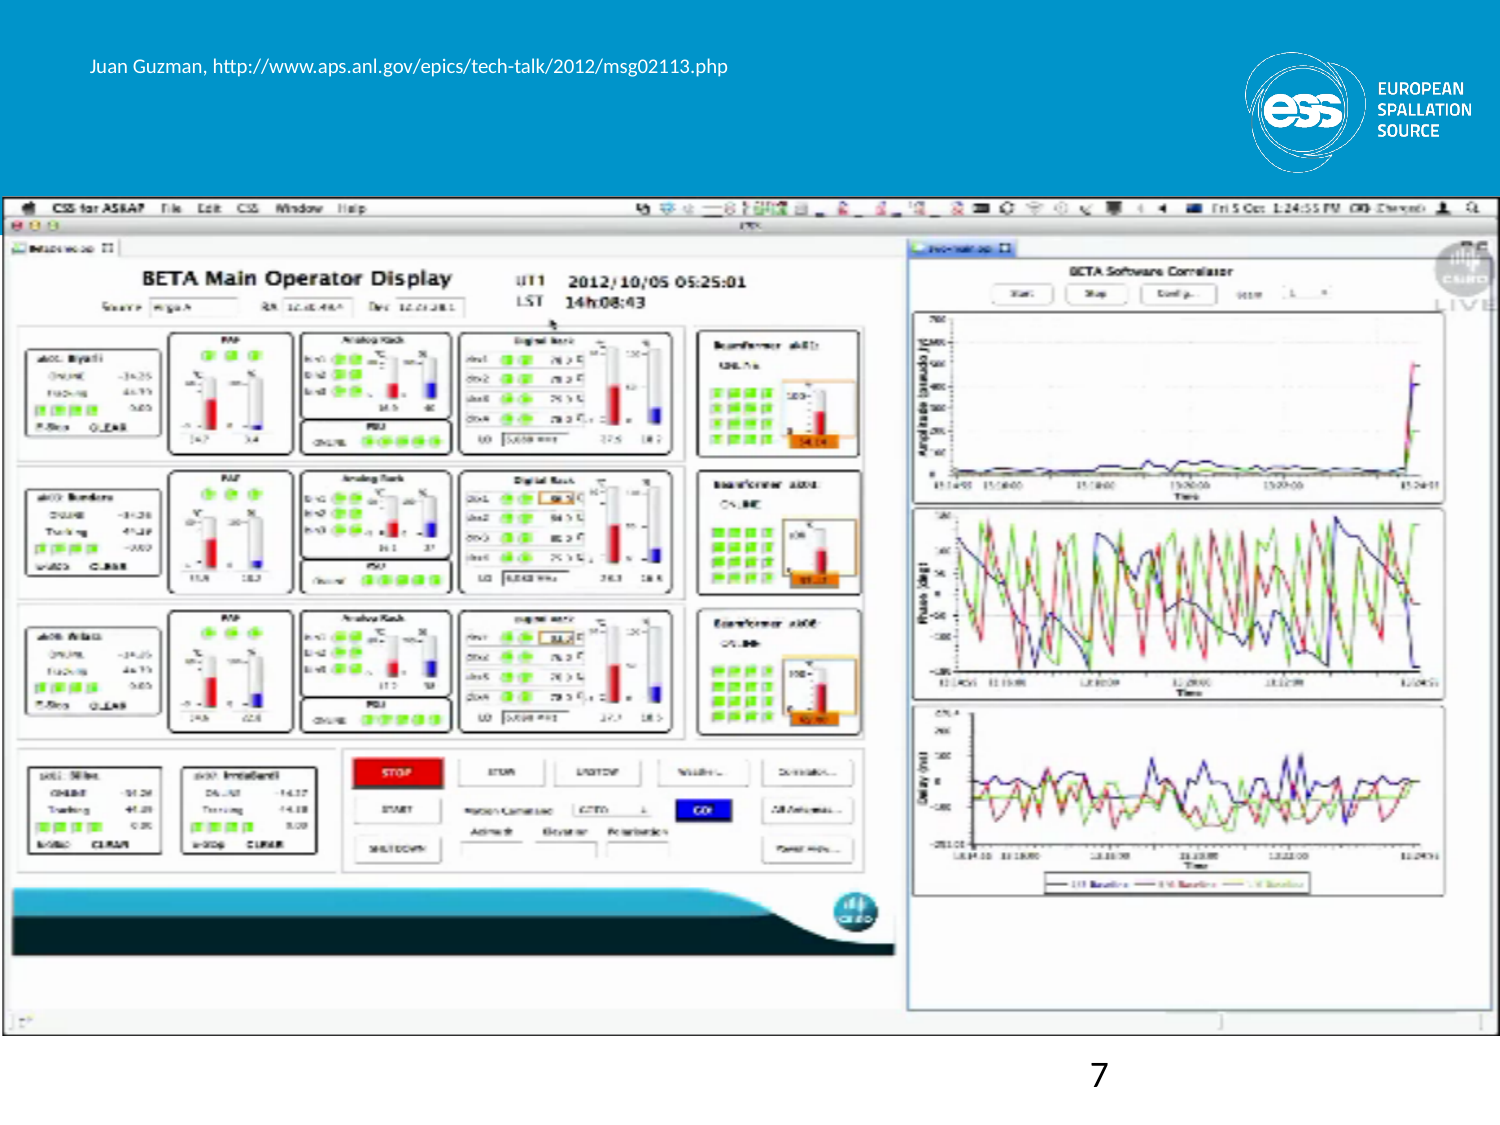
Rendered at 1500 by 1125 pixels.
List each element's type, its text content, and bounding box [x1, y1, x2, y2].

picture [1436, 104, 1444, 115]
title Juan Guzman, http://www.aps.anl.gov/epics/tech-talk/2012/msg02113.php [75, 45, 1247, 196]
picture [1389, 104, 1393, 115]
picture [1422, 125, 1428, 134]
picture [1379, 83, 1385, 94]
picture [1423, 83, 1430, 94]
picture [1443, 86, 1450, 93]
picture [1409, 104, 1415, 115]
picture [1264, 94, 1342, 127]
picture [1418, 104, 1423, 115]
picture [2, 197, 1500, 1036]
picture [1432, 125, 1438, 136]
slide_number <number> [1074, 1042, 1425, 1103]
picture [1400, 83, 1407, 94]
picture [1398, 109, 1406, 115]
picture [1454, 83, 1458, 94]
